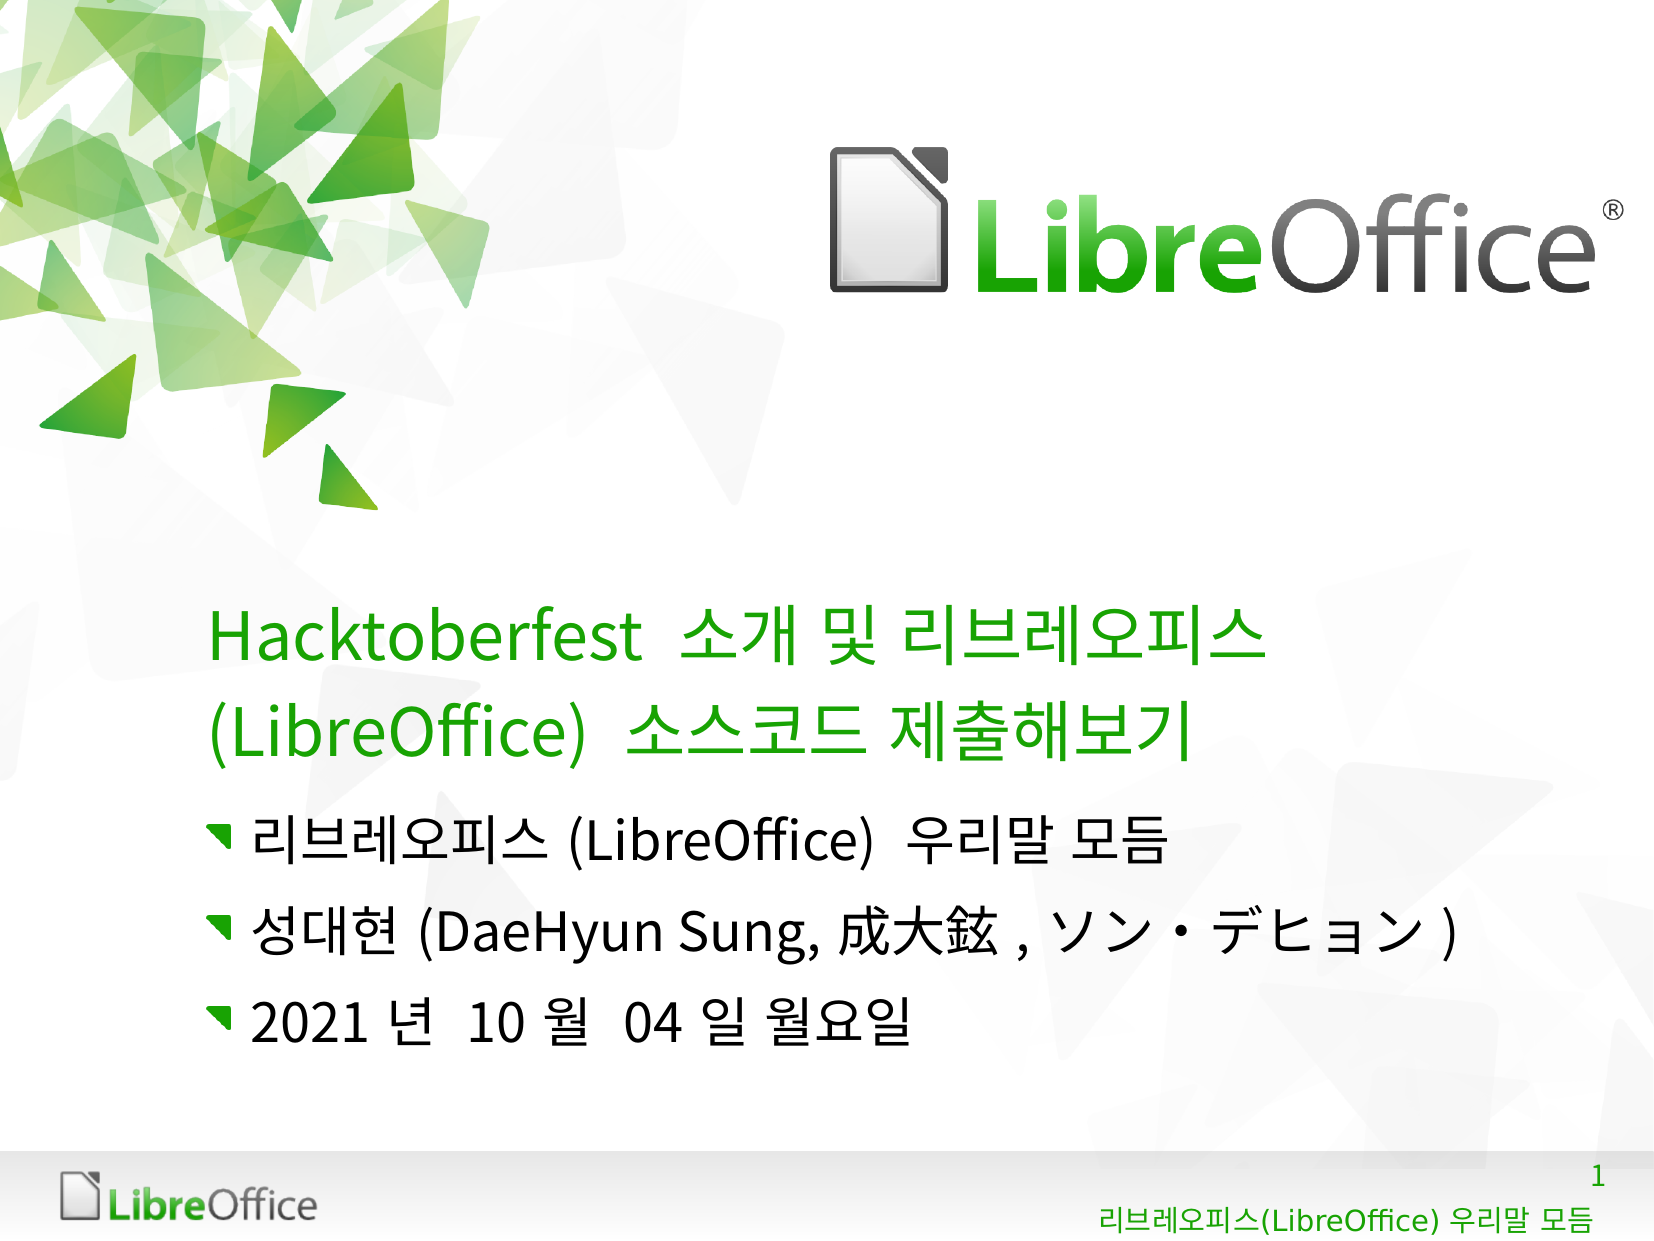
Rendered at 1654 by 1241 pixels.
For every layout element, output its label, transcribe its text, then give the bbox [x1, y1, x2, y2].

picture [41, 1152, 206, 1240]
title Hacktoberfest 소개 및 리브레오피스(LibreOffice) 소스코드 제출해보기 [206, 580, 1477, 778]
list 리브레오피스(LibreOffice) 우리말 모듬 성대현(DaeHyun Sung,成大鉉,ソン・デヒョン) 2021년 10월 04일 월요일 [206, 797, 1477, 1241]
picture [0, 0, 1654, 948]
picture [915, 548, 1654, 1169]
